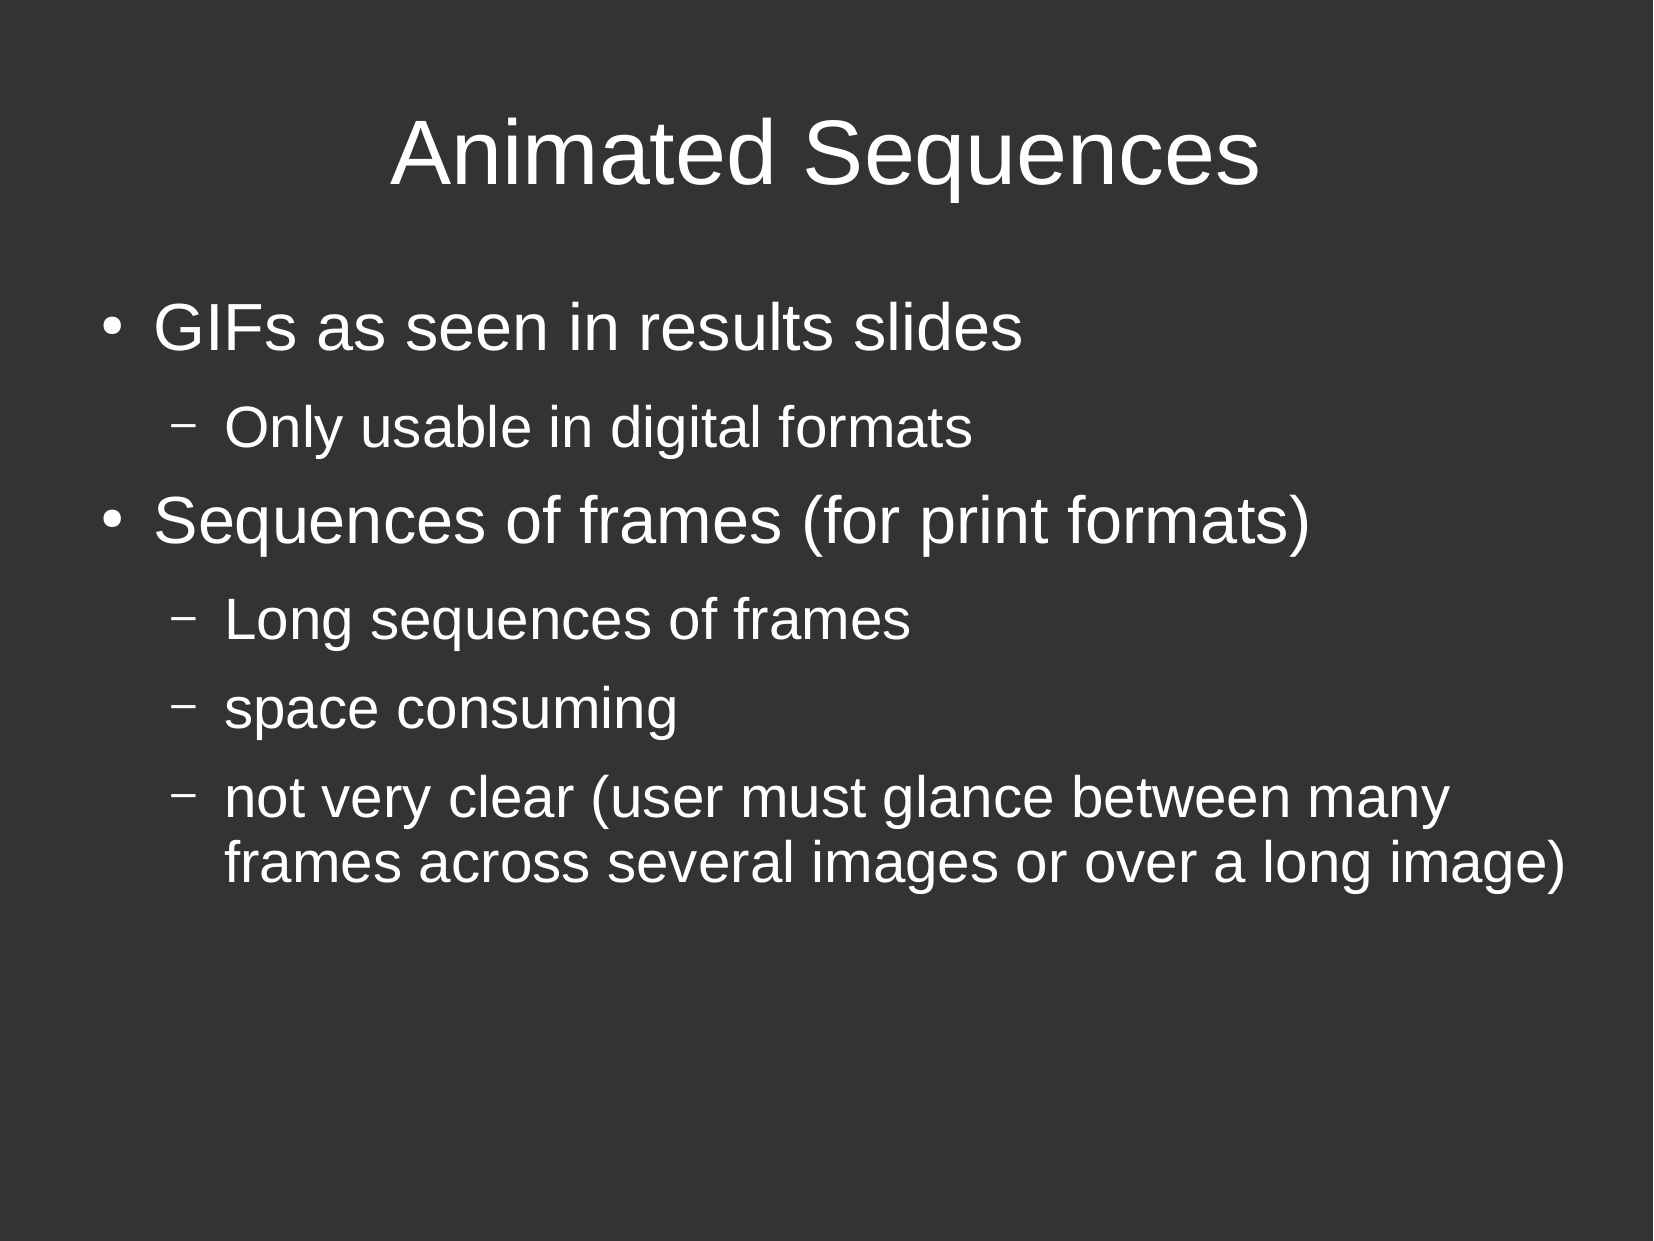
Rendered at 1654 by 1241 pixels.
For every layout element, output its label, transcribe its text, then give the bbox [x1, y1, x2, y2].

title Animated Sequences [82, 49, 1571, 257]
list GIFs as seen in results slides Only usable in digital formats Sequences of frames (for print formats) Long sequences of frames space consuming not very clear (user must glance between many frames across several images or over a long image) [82, 290, 1571, 1109]
